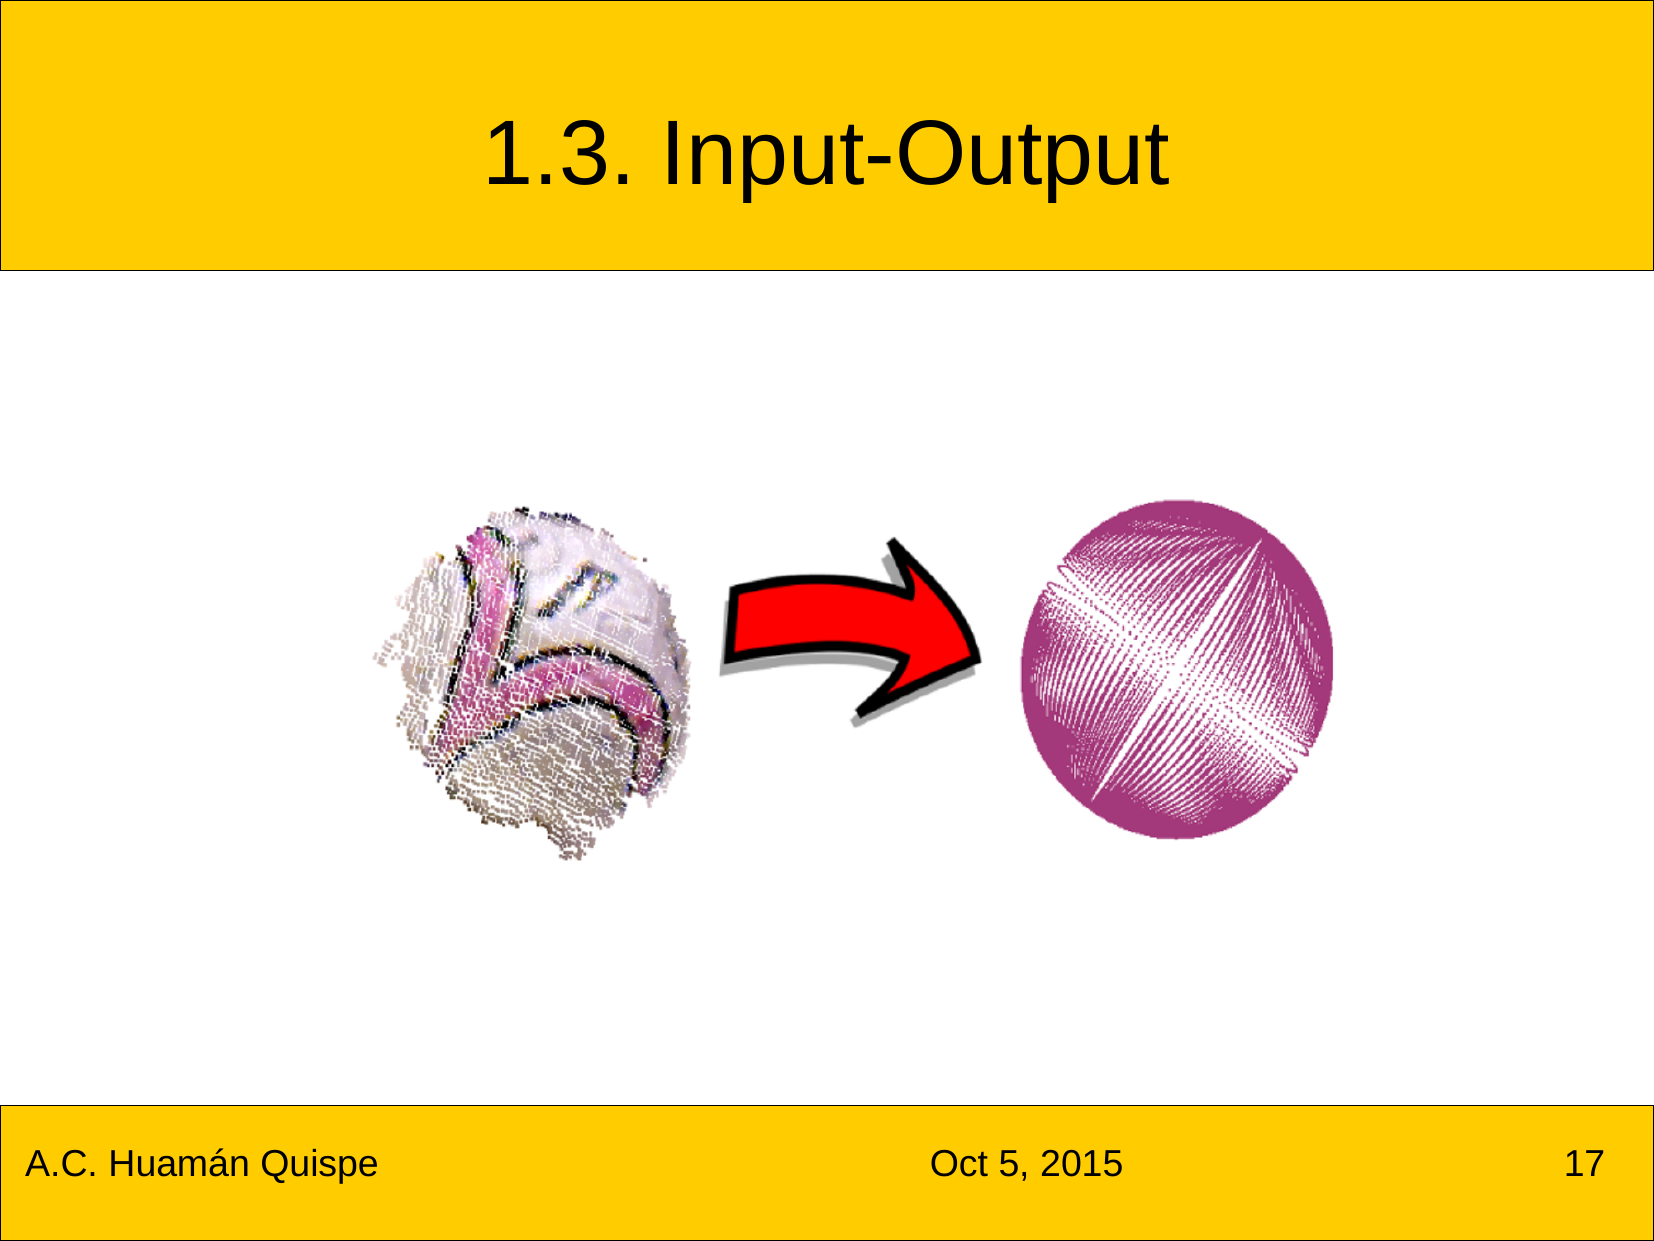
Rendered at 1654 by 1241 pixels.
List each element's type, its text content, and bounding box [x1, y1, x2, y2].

picture [348, 431, 1347, 888]
title 1.3. Input-Output [82, 49, 1571, 257]
